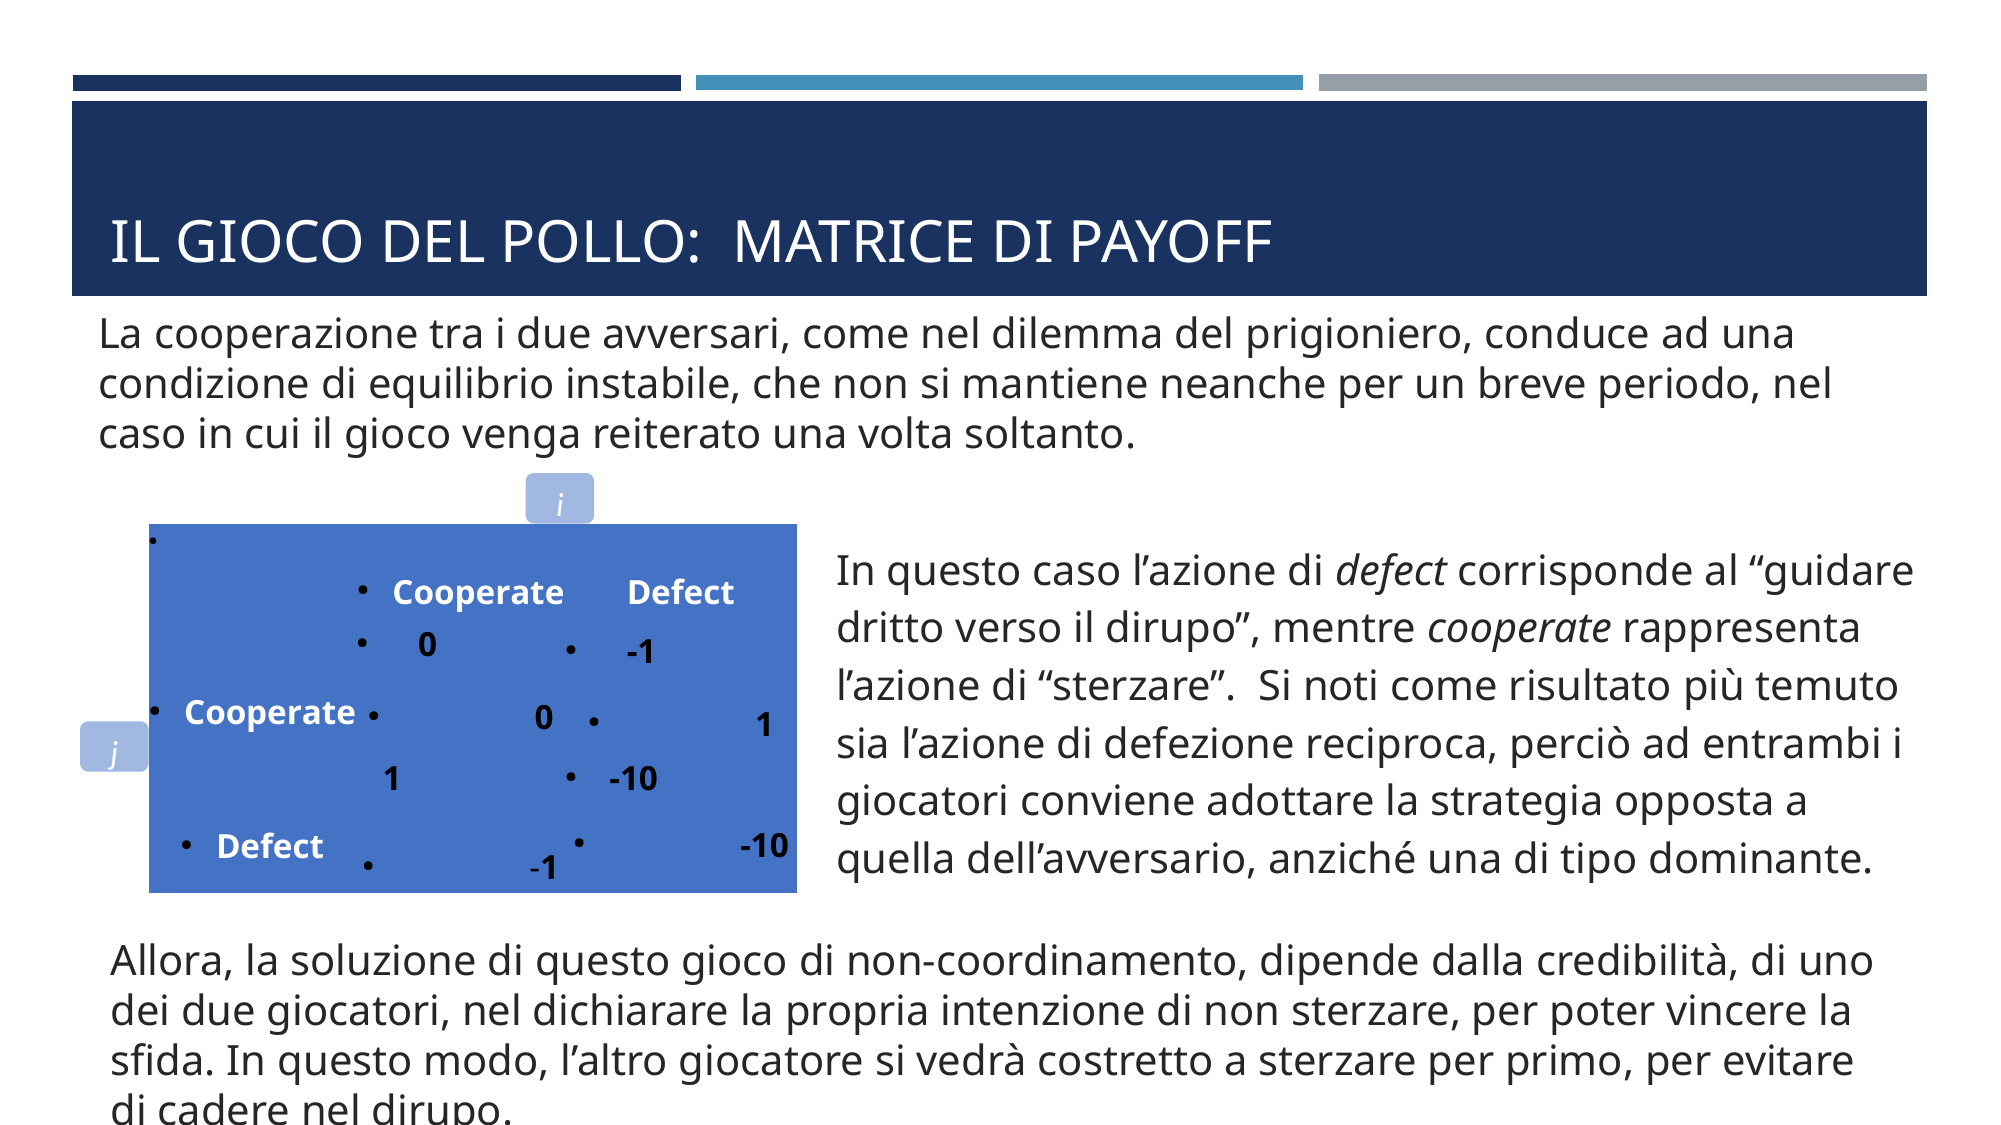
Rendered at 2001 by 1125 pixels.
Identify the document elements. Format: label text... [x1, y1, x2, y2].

table_cell Cooperate [149, 621, 356, 755]
title Il gioco del pollo: matrice di payoff [95, 115, 1905, 282]
table_cell 1 -1 [356, 755, 565, 893]
table_cell Defect [149, 755, 356, 893]
table_header Defect [565, 524, 797, 621]
table_cell -10 -10 [565, 755, 797, 893]
text_box La cooperazione tra i due avversari, come nel dilemma del prigioniero, conduce ad una condizione di equilibrio instabile, che non si mantiene neanche per un breve periodo, nel caso in cui il gioco venga reiterato una volta soltanto. [83, 299, 1917, 467]
table_header Cooperate [356, 524, 565, 621]
text_box j [80, 721, 149, 772]
table_header [149, 524, 356, 621]
list In questo caso l’azione di defect corrisponde al “guidare dritto verso il dirupo”, mentre cooperate rappresenta l’azione di “sterzare”. Si noti come risultato più temuto sia l’azione di defezione reciproca, perciò ad entrambi i giocatori conviene adottare la strategia opposta a quella dell’avversario, anziché una di tipo dominante. [821, 524, 1943, 894]
text_box i [525, 473, 595, 524]
table_cell 0 0 [356, 621, 565, 755]
text_box Allora, la soluzione di questo gioco di non-coordinamento, dipende dalla credibilità, di uno dei due giocatori, nel dichiarare la propria intenzione di non sterzare, per poter vincere la sfida. In questo modo, l’altro giocatore si vedrà costretto a sterzare per primo, per evitare di cadere nel dirupo. [95, 926, 1905, 1094]
table_cell -1 1 [565, 621, 797, 755]
